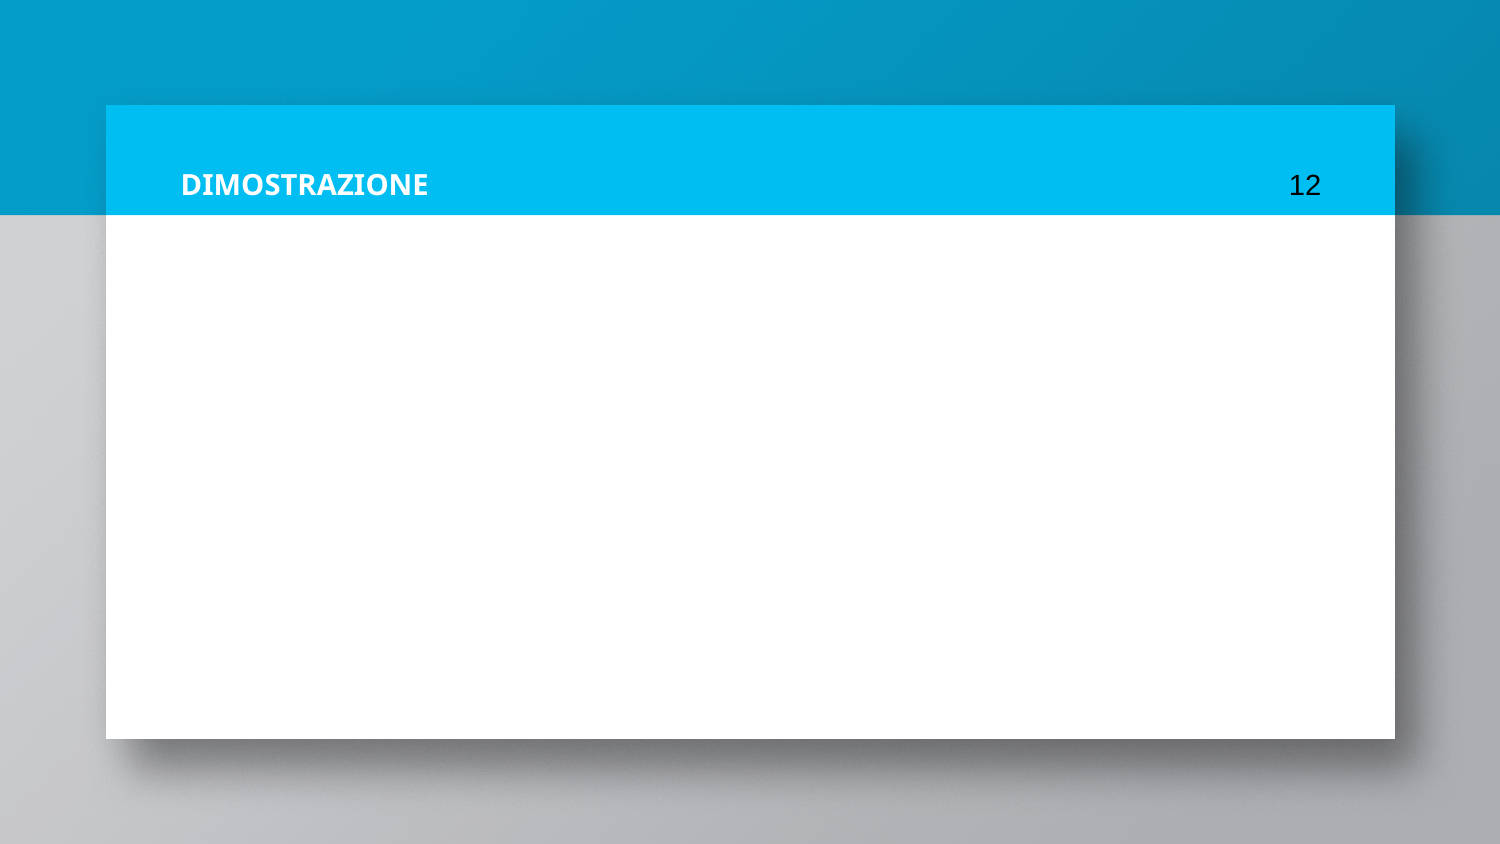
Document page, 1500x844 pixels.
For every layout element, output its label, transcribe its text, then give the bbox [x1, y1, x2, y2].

title DIMOSTRAZIONE [165, 106, 1273, 217]
slide_number <numero> [1273, 106, 1364, 217]
picture [0, 216, 1500, 844]
